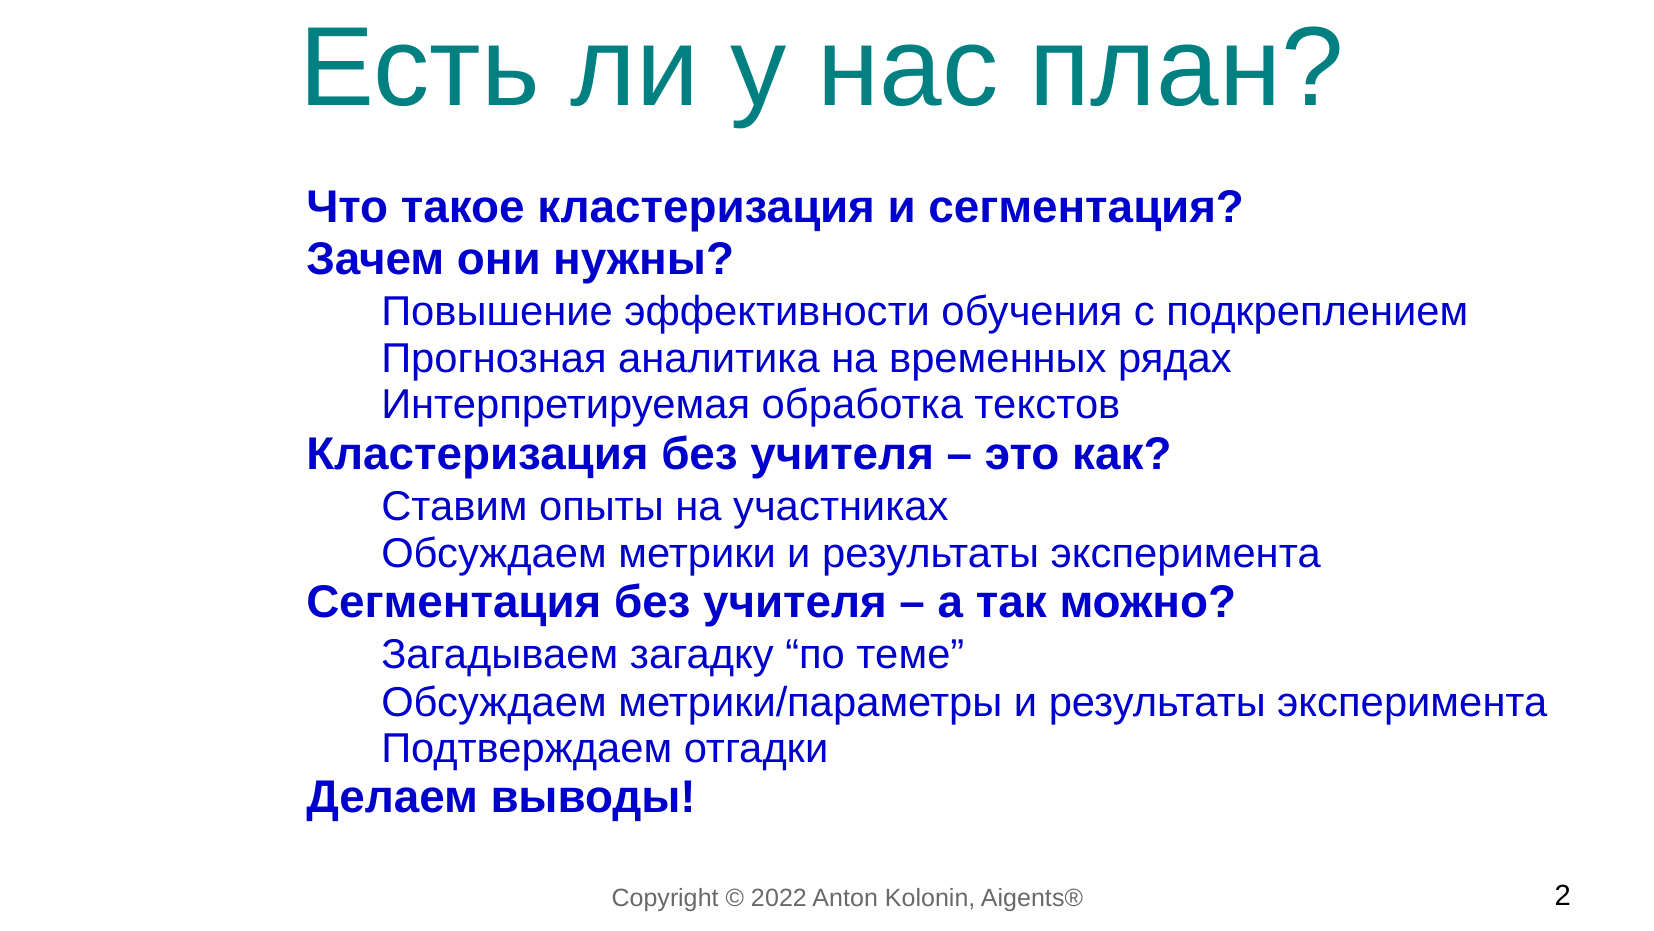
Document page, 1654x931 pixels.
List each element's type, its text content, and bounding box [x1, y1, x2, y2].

text_box Есть ли у нас план? [0, 0, 1653, 135]
text_box Что такое кластеризация и сегментация? Зачем они нужны? Повышение эффективности обучения с подкреплением Прогнозная аналитика на временных рядах Интерпретируемая обработка текстов Кластеризация без учителя – это как? Ставим опыты на участниках Обсуждаем метрики и результаты эксперимента Сегментация без учителя – а так можно? Загадываем загадку “по теме” Обсуждаем метрики/параметры и результаты эксперимента Подтверждаем отгадки Делаем выводы! [94, 135, 1654, 867]
